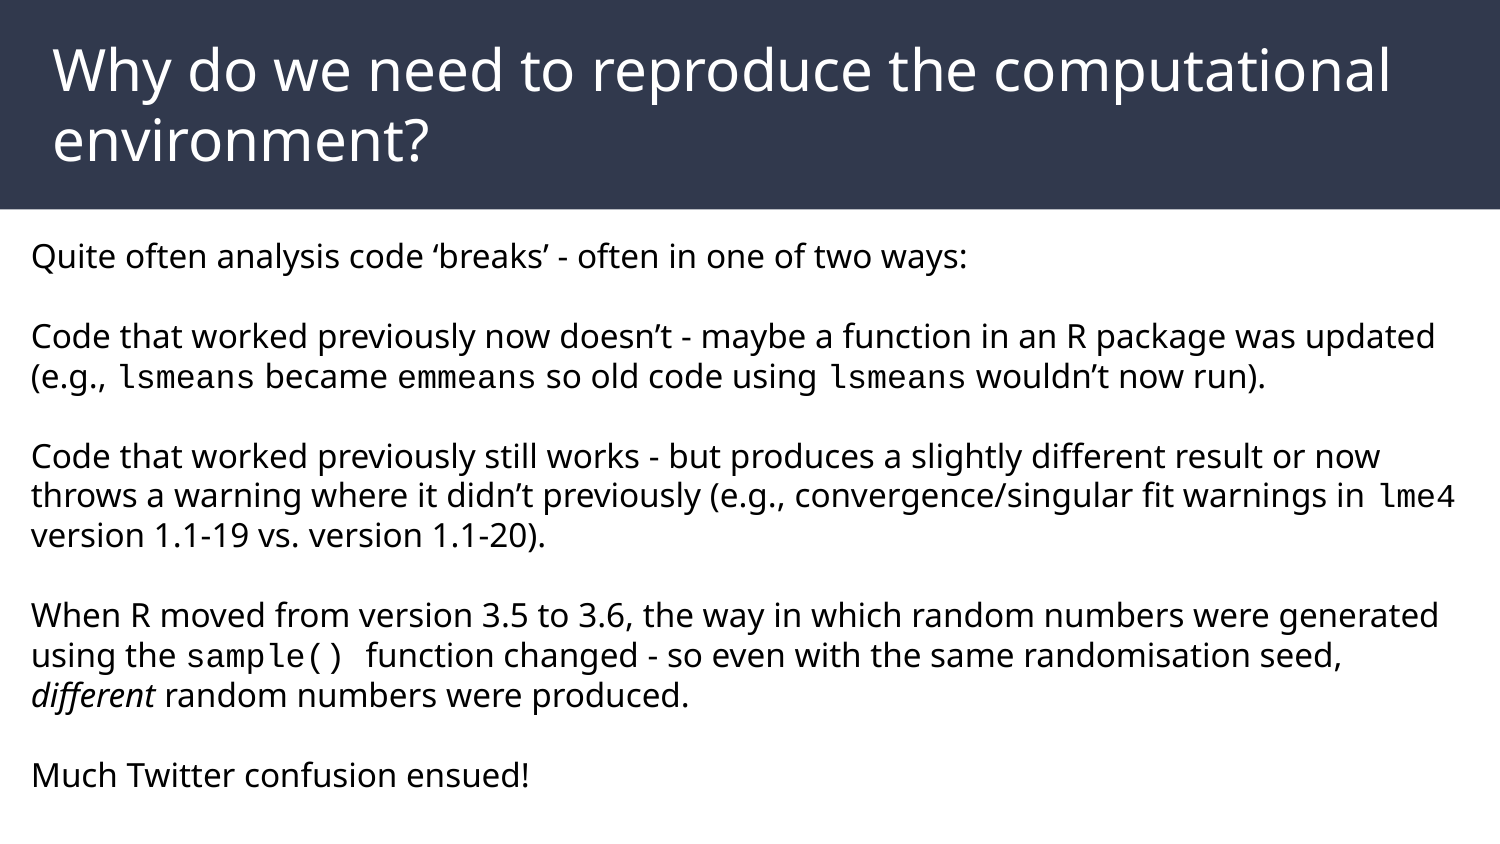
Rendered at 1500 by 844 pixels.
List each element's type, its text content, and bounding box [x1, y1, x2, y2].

title Why do we need to reproduce the computational environment? [37, 18, 1463, 176]
text_box Quite often analysis code ‘breaks’ - often in one of two ways: Code that worked previously now doesn’t - maybe a function in an R package was updated (e.g., lsmeans became emmeans so old code using lsmeans wouldn’t now run). Code that worked previously still works - but produces a slightly different result or now throws a warning where it didn’t previously (e.g., convergence/singular fit warnings in lme4 version 1.1-19 vs. version 1.1-20). When R moved from version 3.5 to 3.6, the way in which random numbers were generated using the sample() function changed - so even with the same randomisation seed, different random numbers were produced. Much Twitter confusion ensued! [15, 220, 1482, 831]
